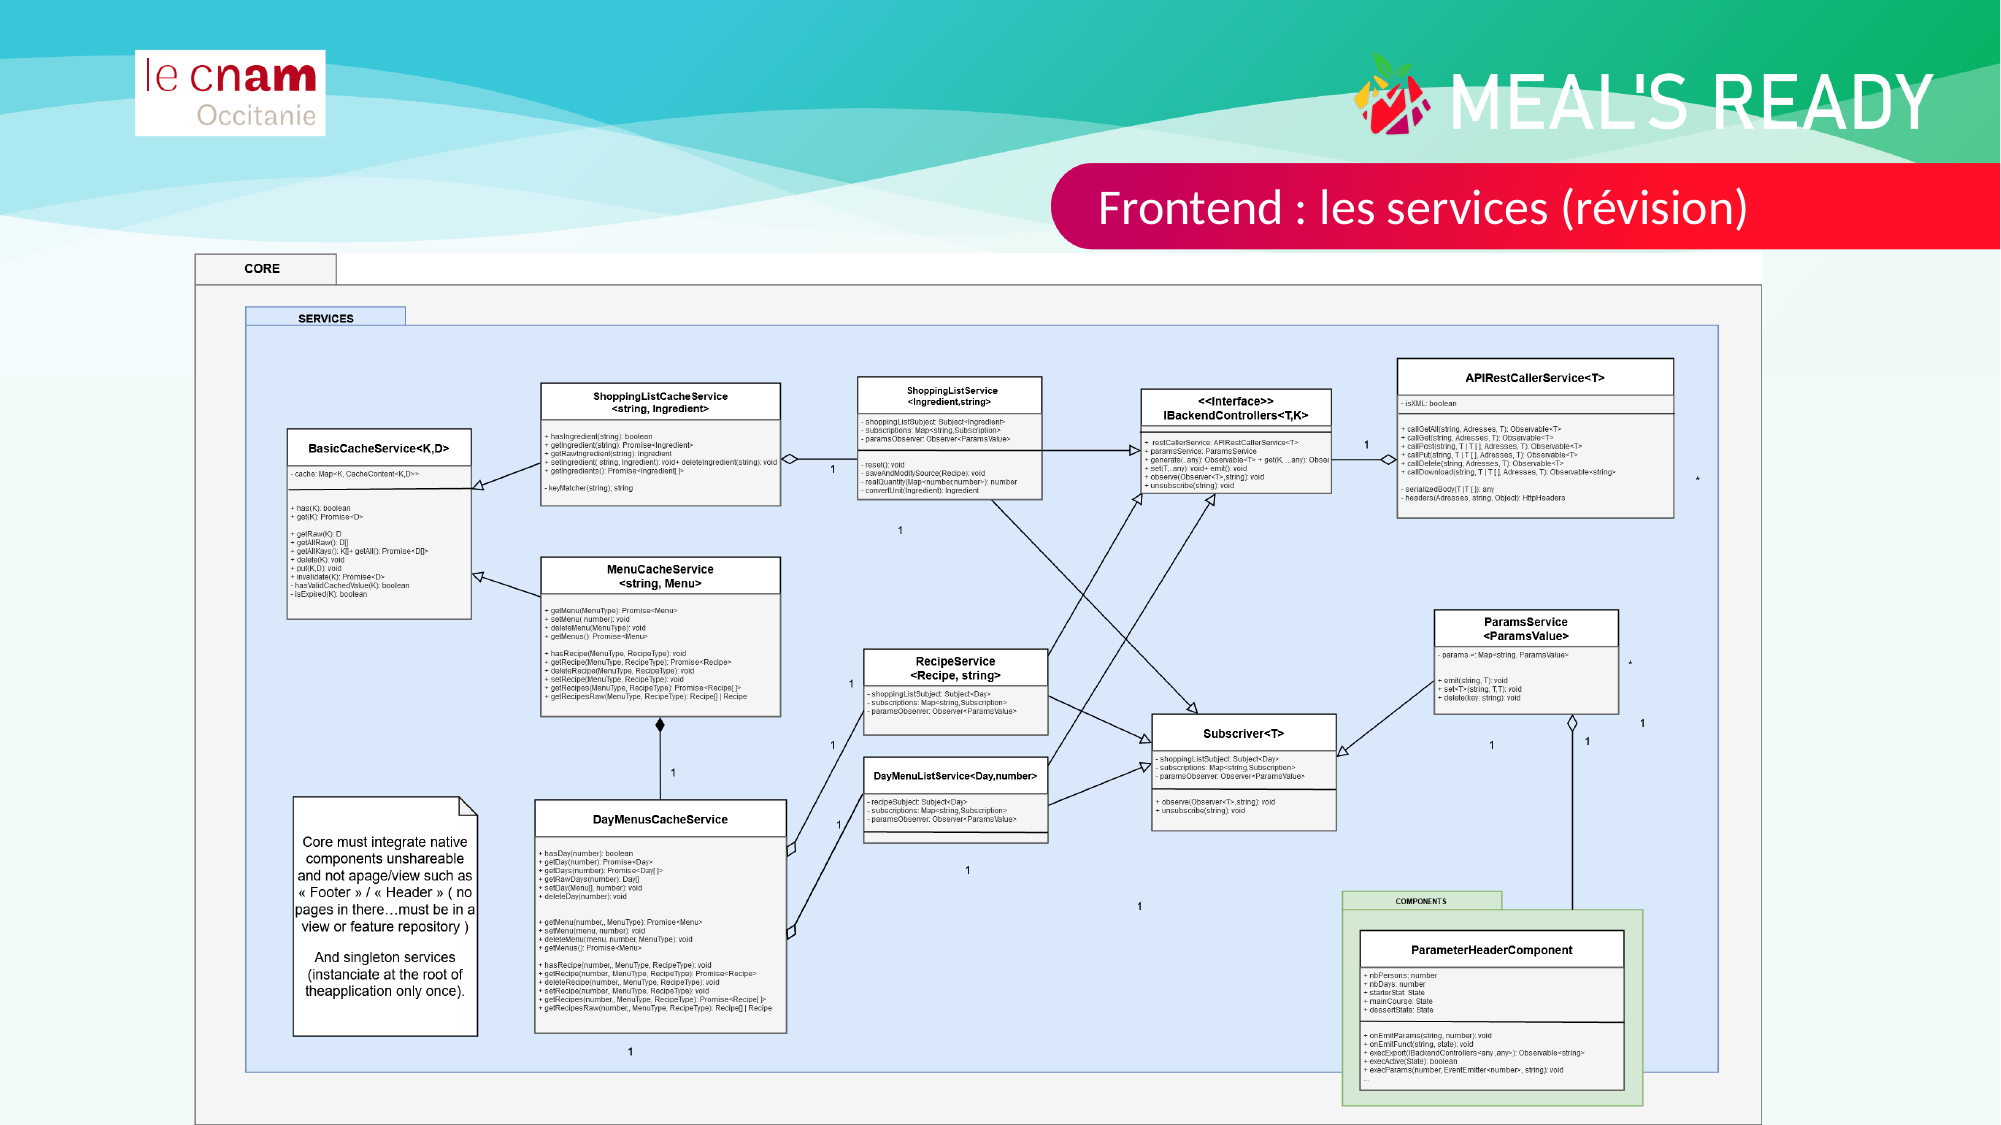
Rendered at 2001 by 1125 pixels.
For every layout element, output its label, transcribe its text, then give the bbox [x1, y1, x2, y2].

picture [0, 0, 2000, 1125]
text_box Frontend : les services (révision) [1083, 173, 2000, 244]
